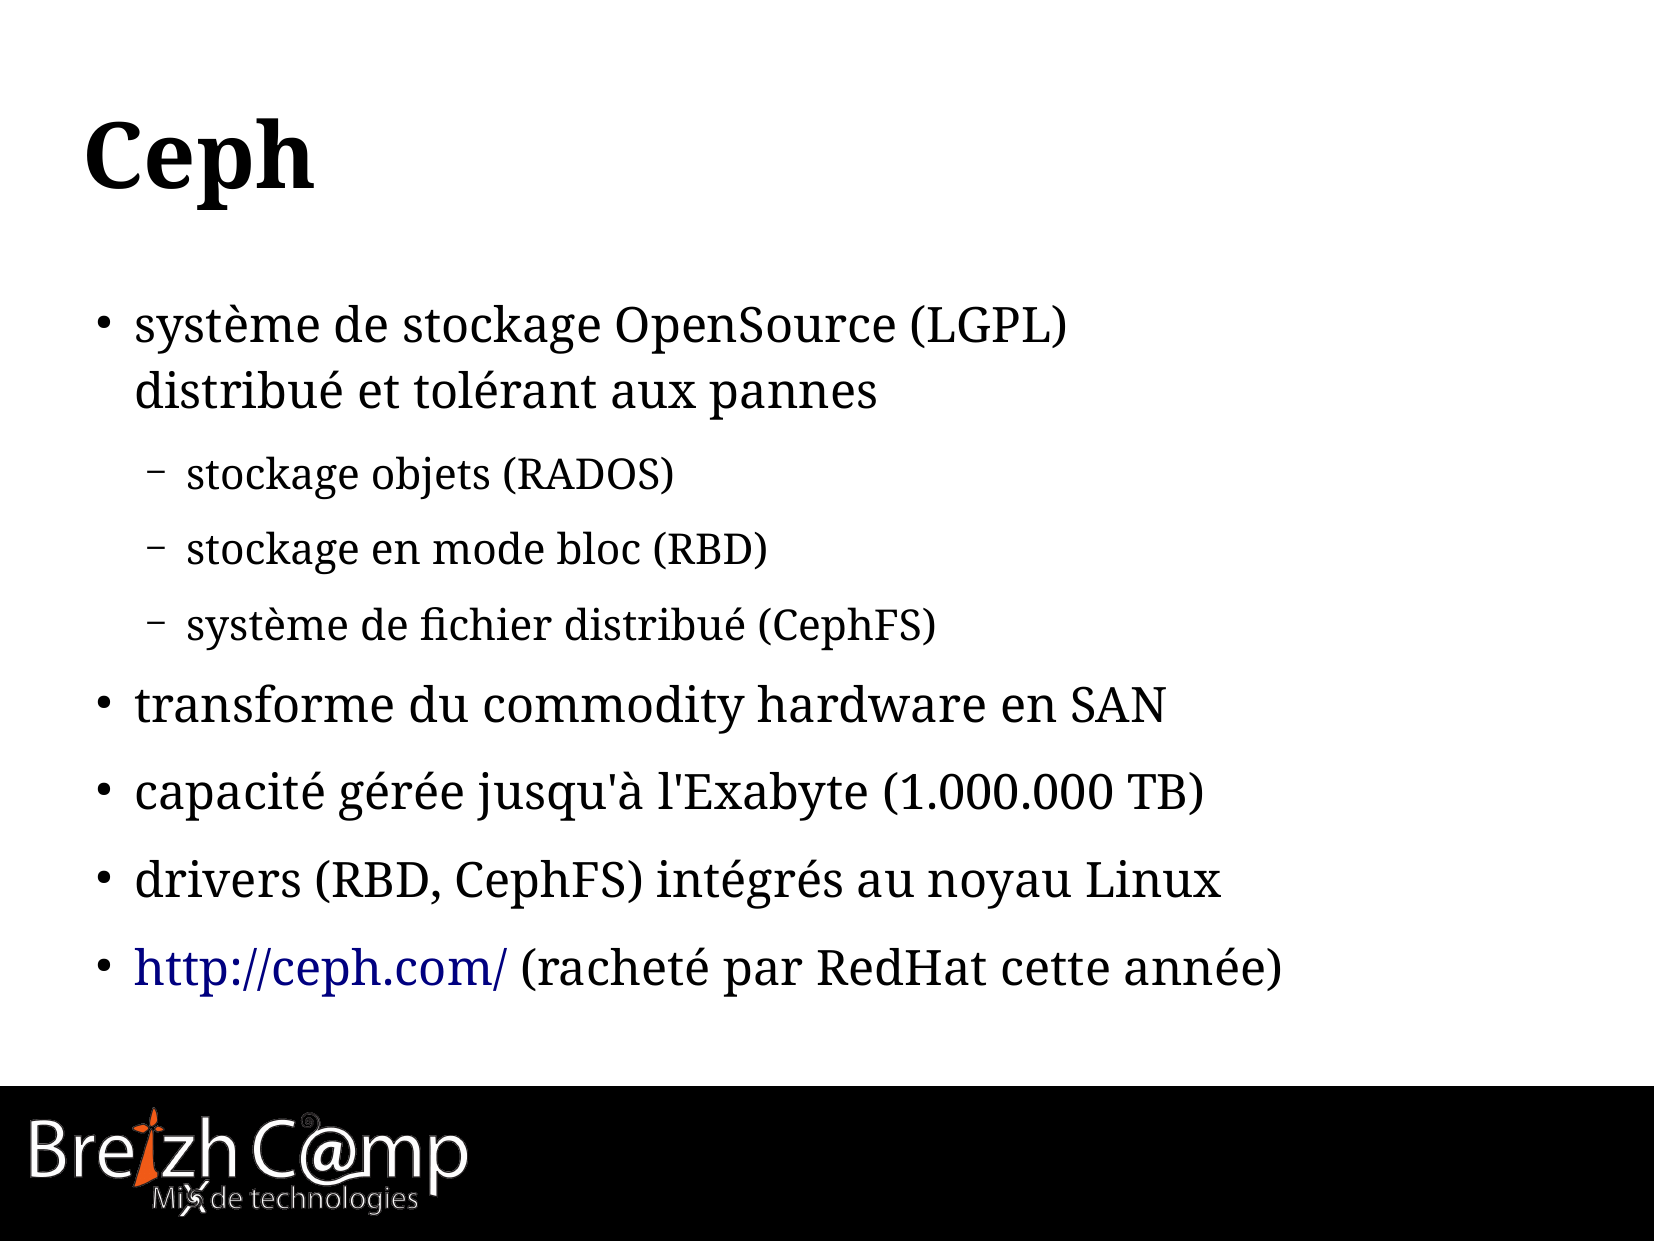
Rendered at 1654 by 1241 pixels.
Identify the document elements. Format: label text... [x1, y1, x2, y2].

title Ceph [82, 49, 1571, 257]
list système de stockage OpenSource (LGPL) distribué et tolérant aux pannes stockage objets (RADOS) stockage en mode bloc (RBD) système de fichier distribué (CephFS) transforme du commodity hardware en SAN capacité gérée jusqu'à l'Exabyte (1.000.000 TB) drivers (RBD, CephFS) intégrés au noyau Linux http://ceph.com/ (racheté par RedHat cette année) [82, 290, 1538, 1010]
picture [30, 1107, 468, 1217]
